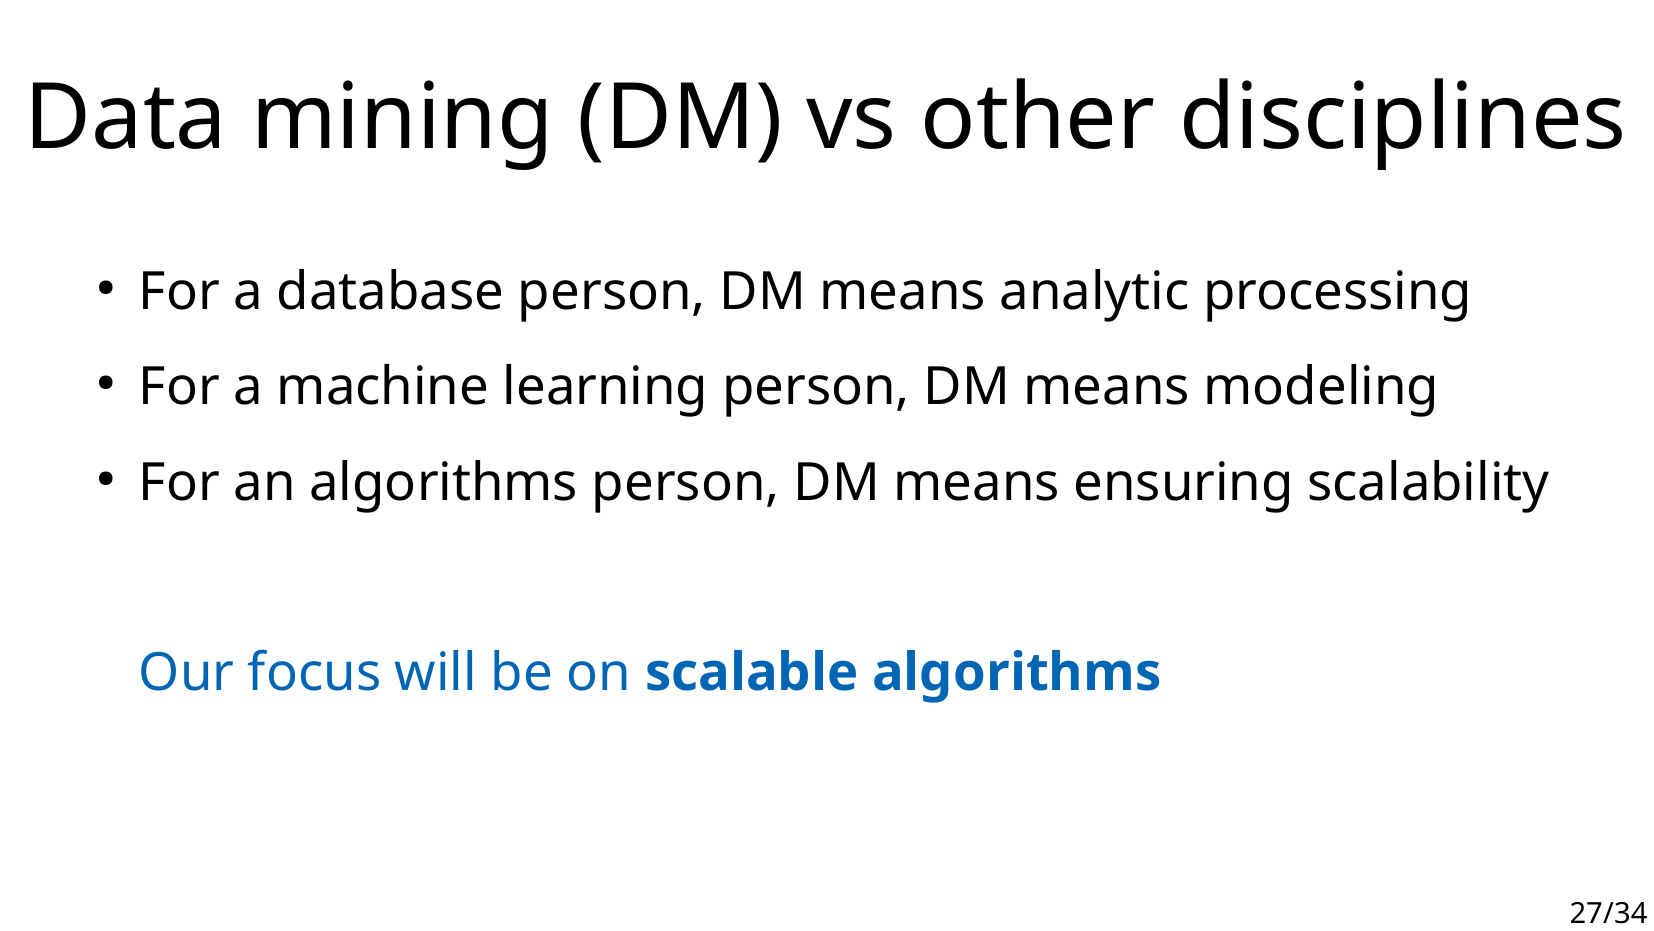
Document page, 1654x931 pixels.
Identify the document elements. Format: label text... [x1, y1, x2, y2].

title Data mining (DM) vs other disciplines [0, 1, 1654, 226]
list For a database person, DM means analytic processing For a machine learning person, DM means modeling For an algorithms person, DM means ensuring scalability Our focus will be on scalable algorithms [82, 253, 1576, 793]
